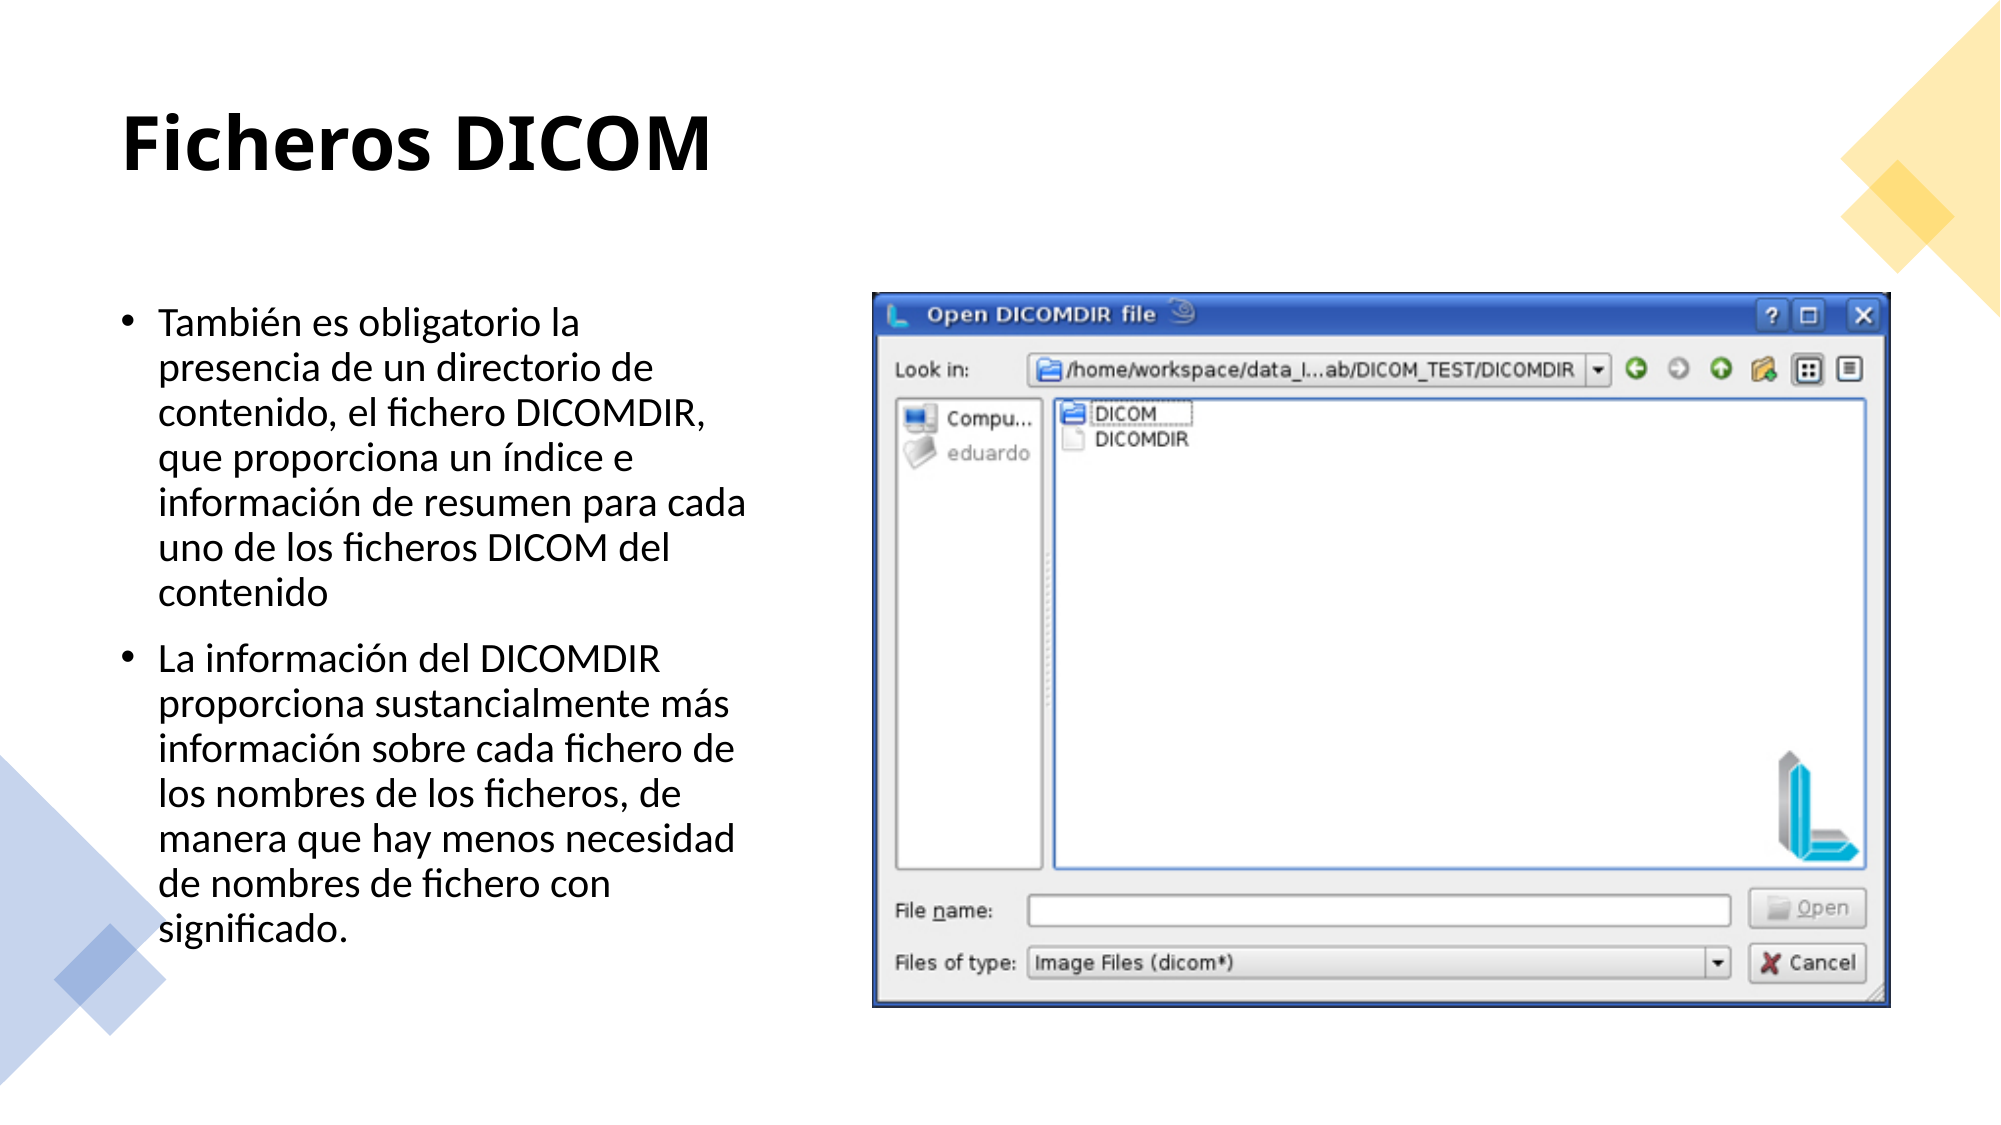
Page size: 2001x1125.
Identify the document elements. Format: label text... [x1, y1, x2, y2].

title Ficheros DICOM [105, 52, 1895, 240]
text_box [0, 0, 2000, 1125]
picture [872, 292, 1891, 1008]
list También es obligatorio la presencia de un directorio de contenido, el fichero DICOMDIR, que proporciona un índice e información de resumen para cada uno de los ficheros DICOM del contenido La información del DICOMDIR proporciona sustancialmente más información sobre cada fichero de los nombres de los ficheros, de manera que hay menos necesidad de nombres de fichero con significado. [105, 292, 763, 1014]
